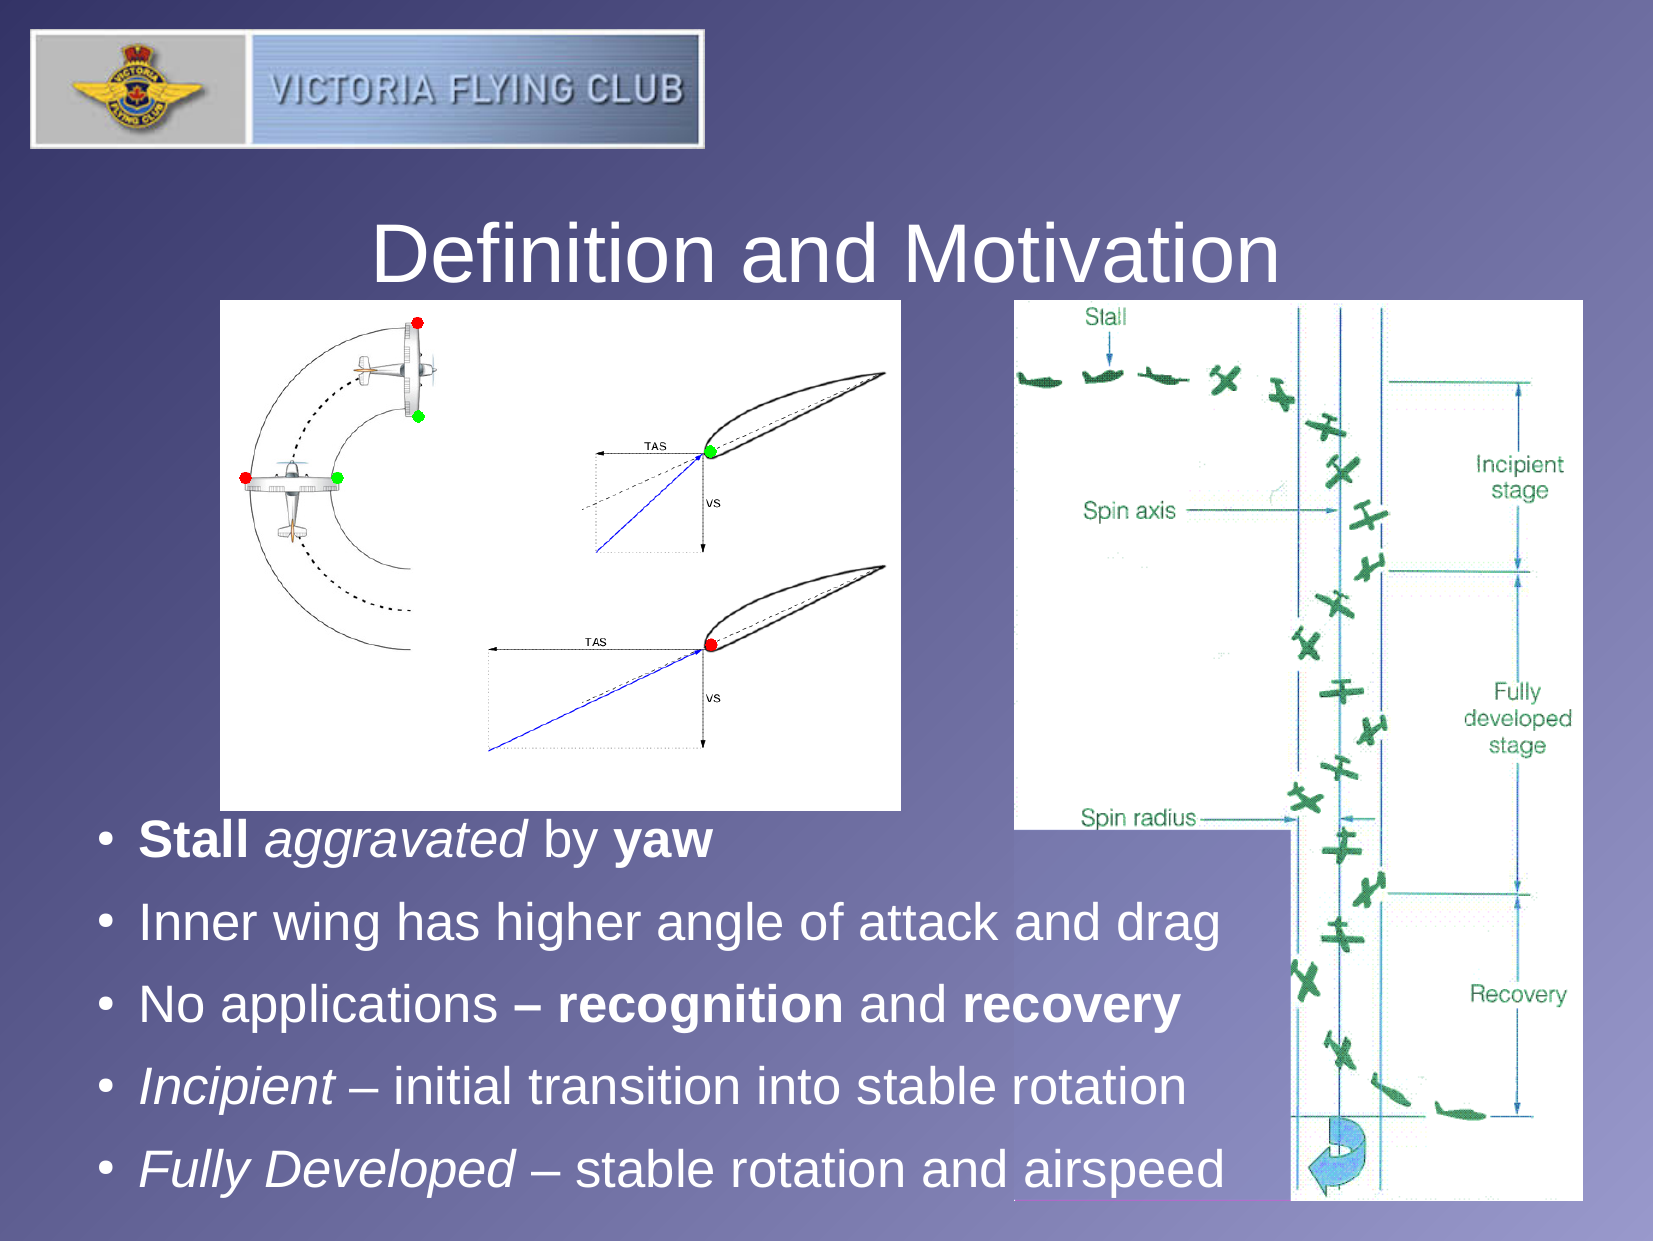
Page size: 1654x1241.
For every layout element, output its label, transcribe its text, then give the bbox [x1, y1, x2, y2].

picture [30, 29, 705, 149]
picture [220, 358, 901, 810]
title Definition and Motivation [82, 150, 1571, 358]
picture [1014, 300, 1583, 1201]
list Stall aggravated by yaw Inner wing has higher angle of attack and drag No applications – recognition and recovery Incipient – initial transition into stable rotation Fully Developed – stable rotation and airspeed [82, 810, 1571, 1201]
